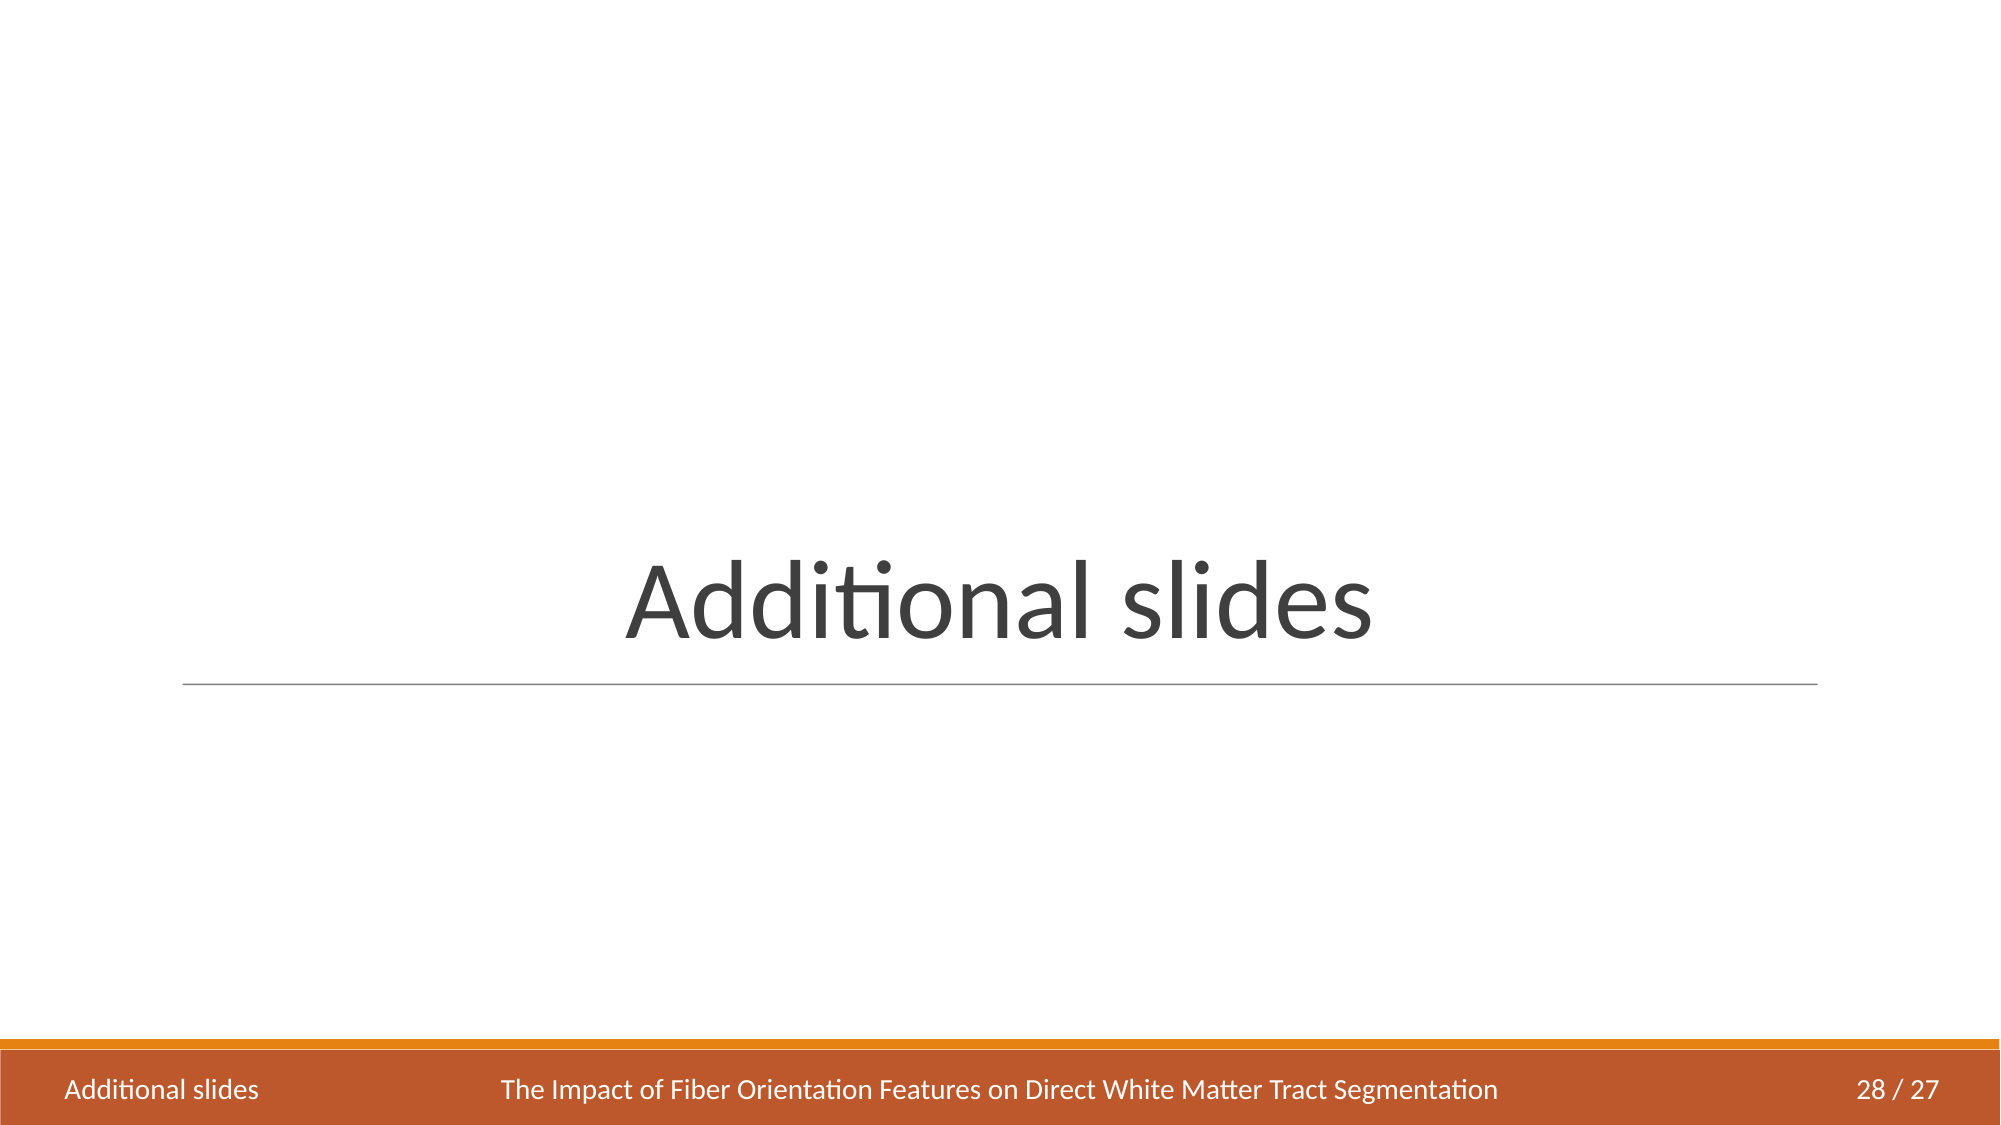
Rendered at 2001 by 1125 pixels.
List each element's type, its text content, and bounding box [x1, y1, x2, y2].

slide_number Additional slides [49, 753, 356, 1125]
slide_number The Impact of Fiber Orientation Features on Direct White Matter Tract Segmentation [392, 753, 1608, 1125]
title Additional slides [175, 424, 1826, 670]
slide_number 1 / 27 [1741, 753, 1962, 1125]
